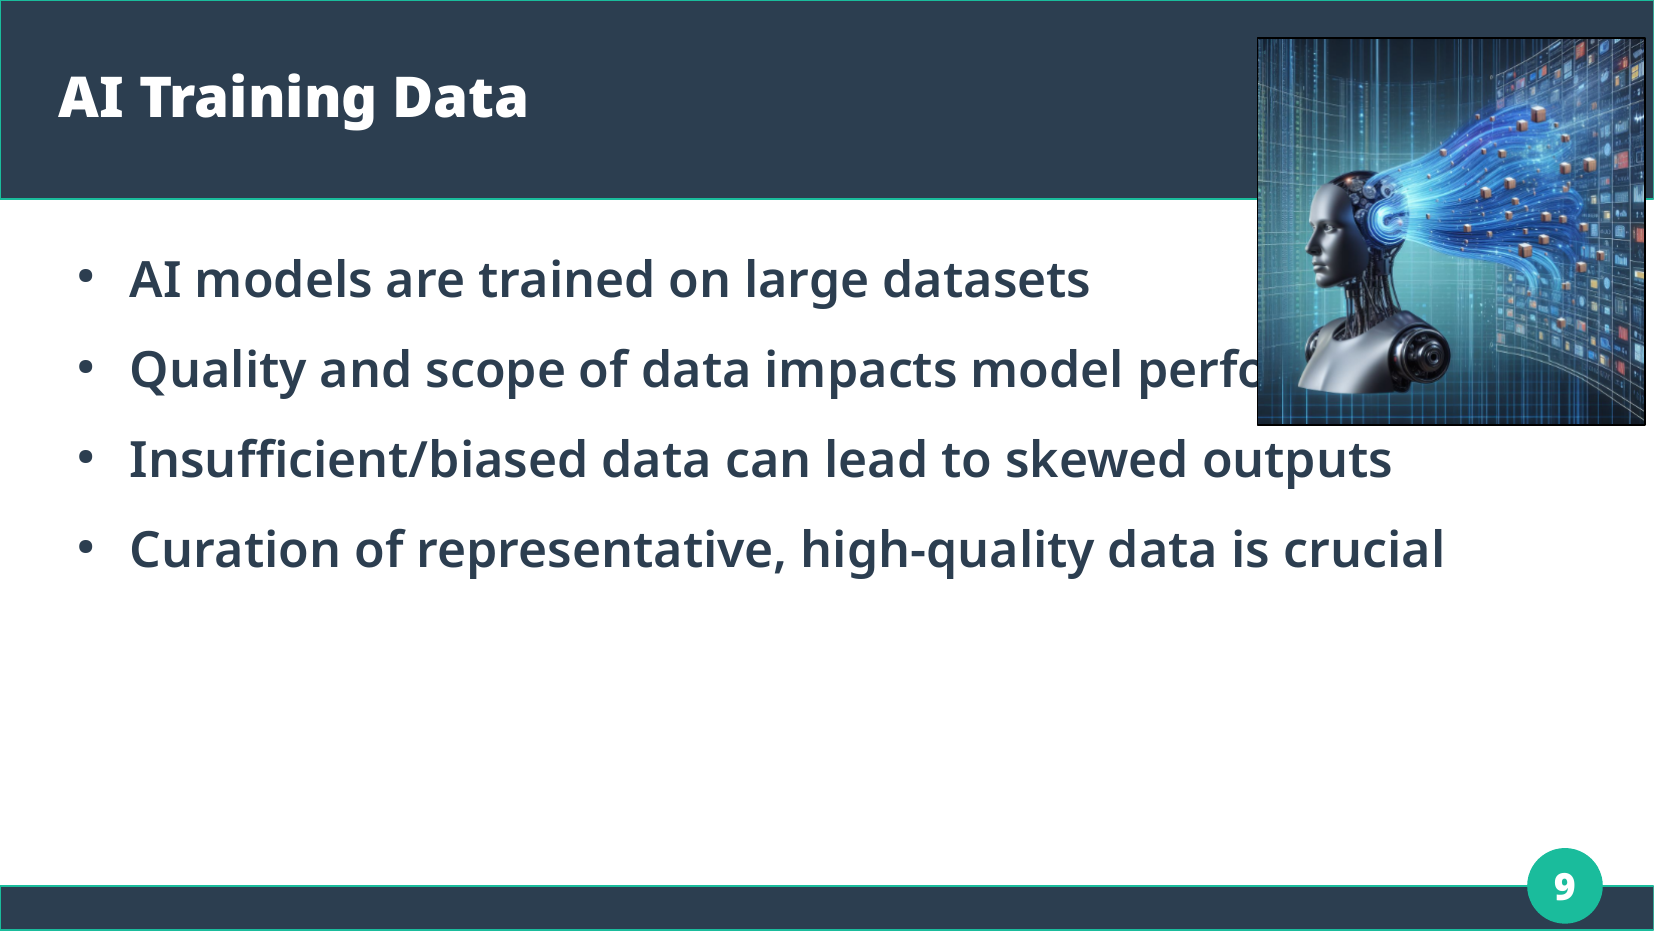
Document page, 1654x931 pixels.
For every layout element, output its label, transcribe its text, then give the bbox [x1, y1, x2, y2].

list AI models are trained on large datasets Quality and scope of data impacts model performance Insufficient/biased data can lead to skewed outputs Curation of representative, high-quality data is crucial [59, 243, 1595, 864]
title AI Training Data [59, 37, 1257, 156]
picture [1258, 38, 1645, 425]
